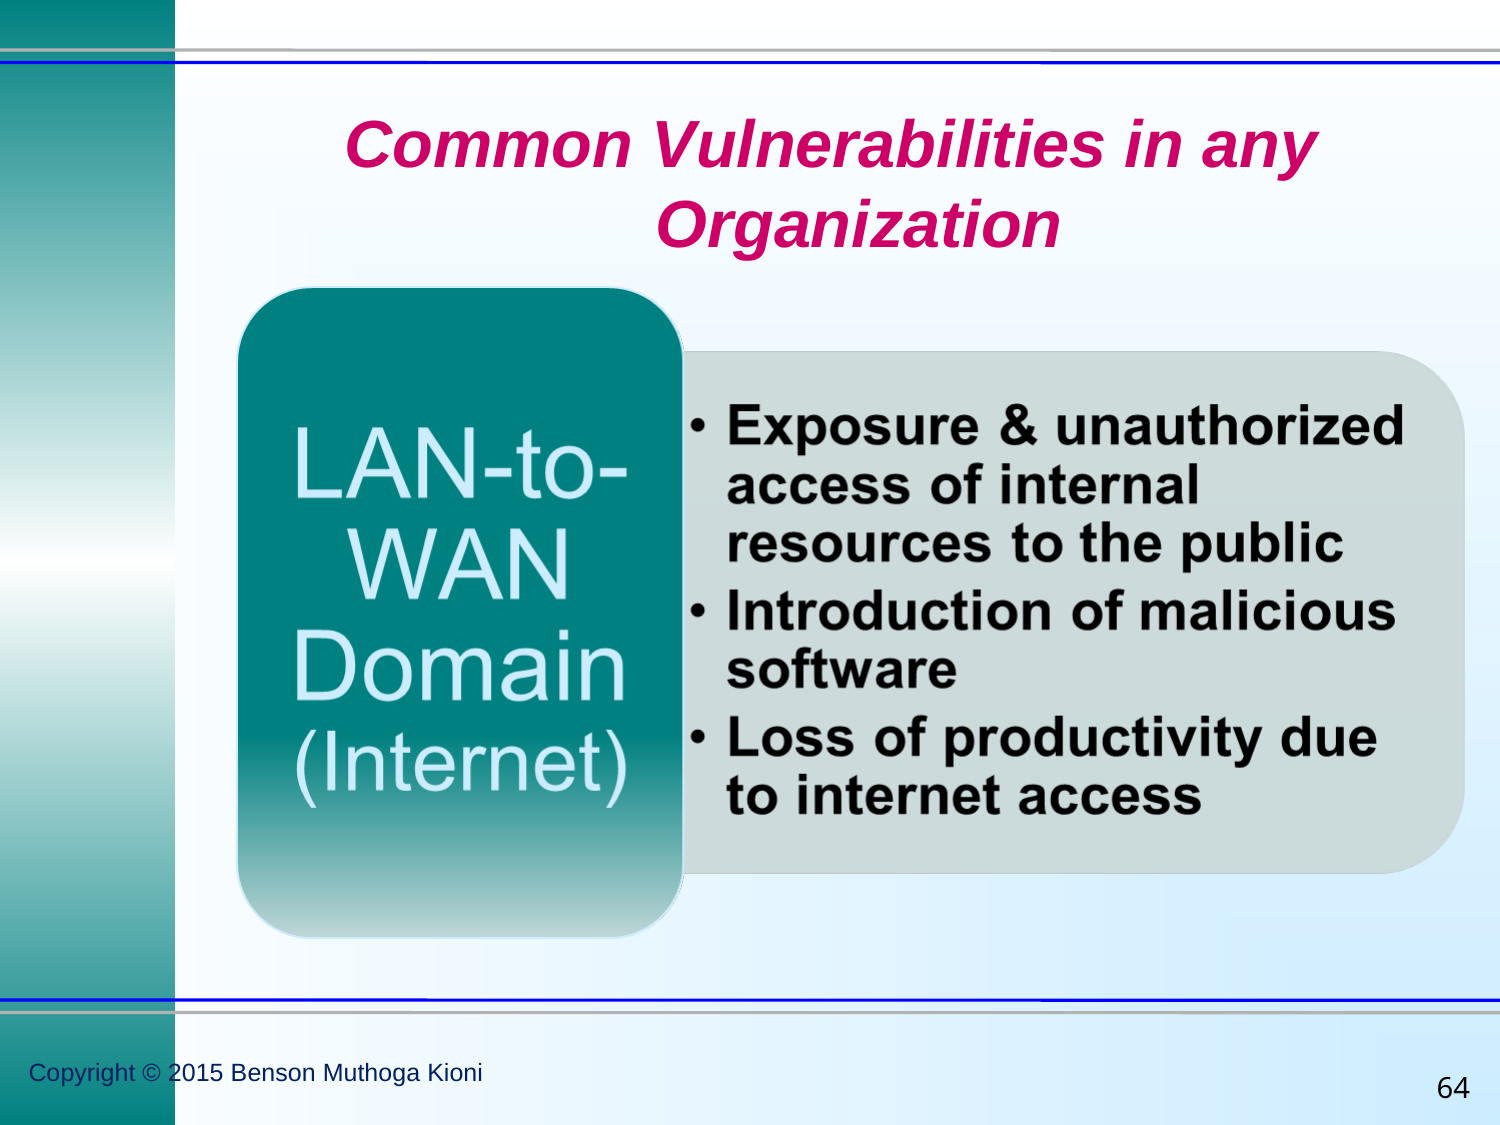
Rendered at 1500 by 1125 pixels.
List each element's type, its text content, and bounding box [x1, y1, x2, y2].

picture [175, 52, 1500, 61]
picture [175, 0, 1500, 48]
picture [175, 1015, 1500, 1125]
text_box Common Vulnerabilities in any Organization [212, 87, 1450, 276]
picture [175, 65, 1500, 998]
picture [175, 1002, 1500, 1011]
